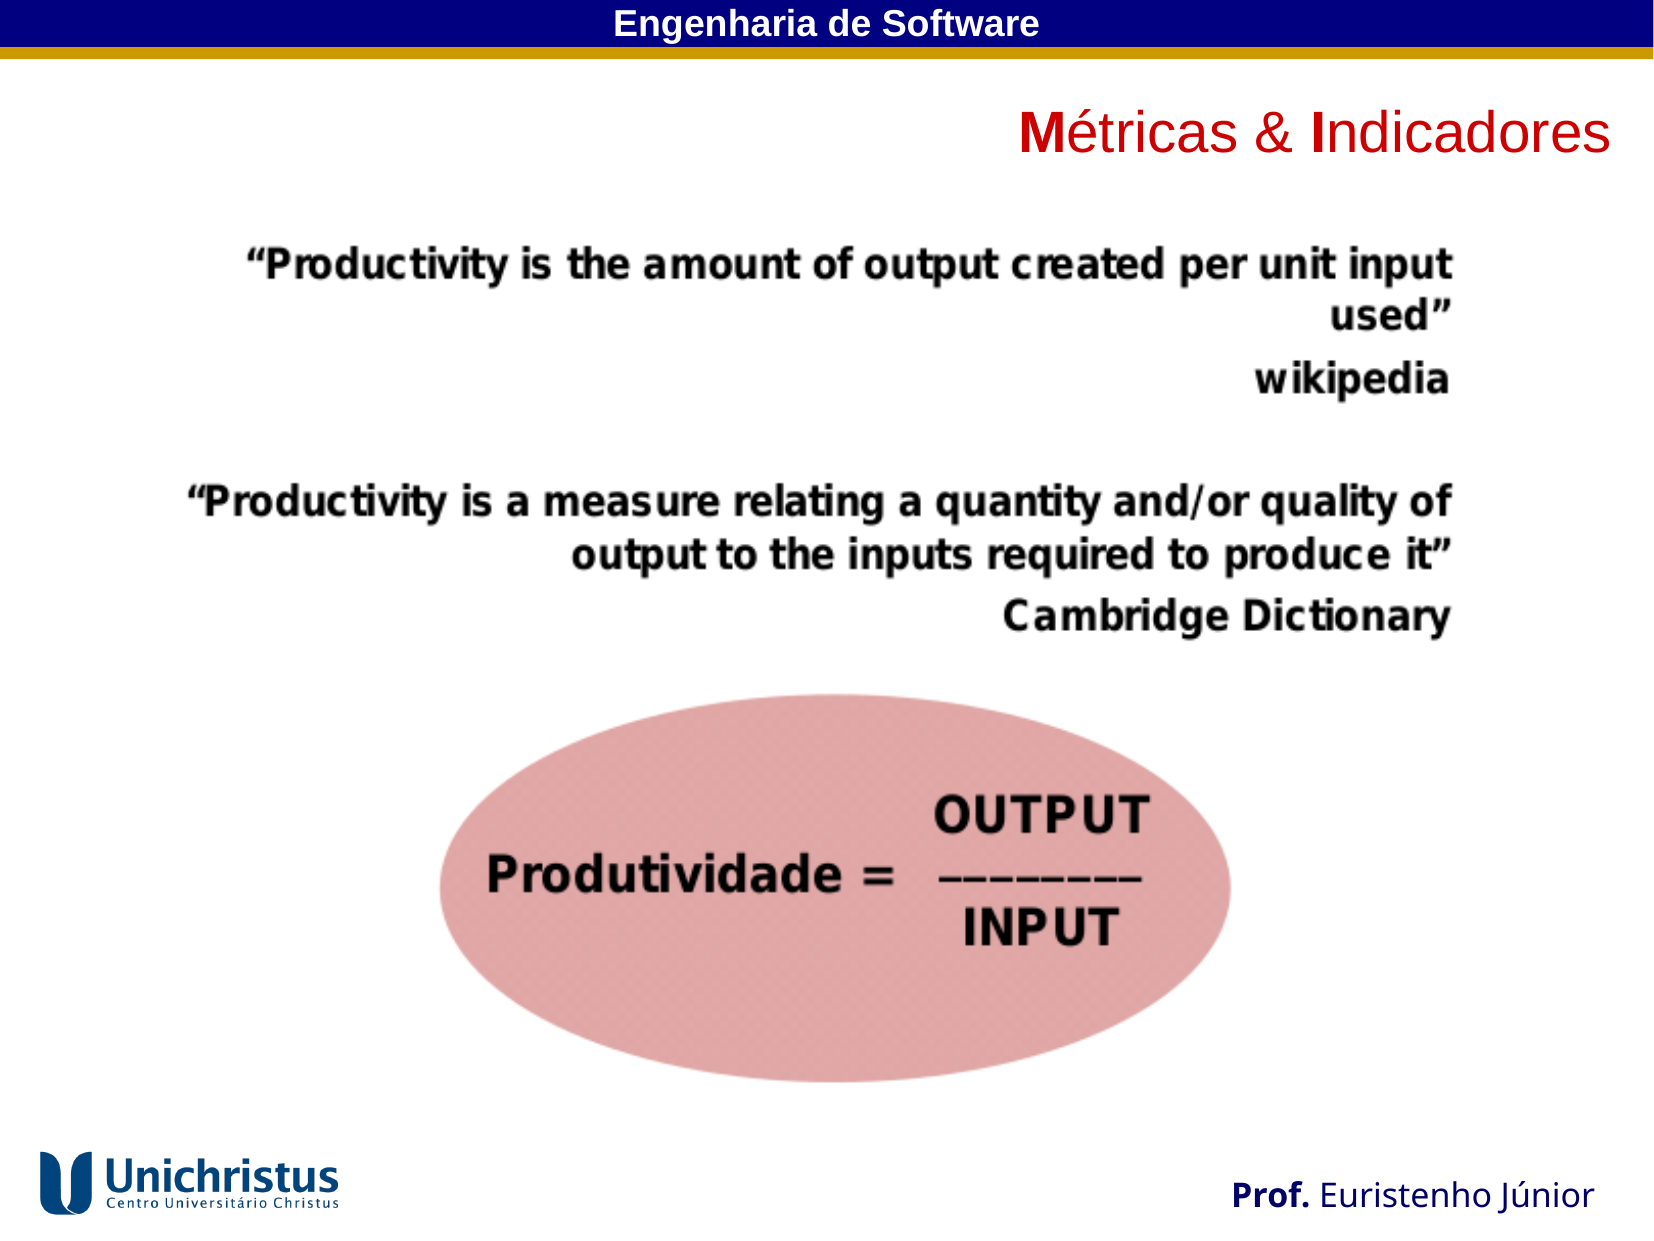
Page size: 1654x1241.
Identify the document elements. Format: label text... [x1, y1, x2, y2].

text_box Prof. Euristenho Júnior [1216, 1163, 1654, 1224]
text_box [0, 47, 1654, 60]
picture [35, 1148, 343, 1217]
text_box Métricas & Indicadores [1003, 92, 1654, 173]
text_box Engenharia de Software [0, 0, 1654, 47]
picture [177, 224, 1477, 1091]
